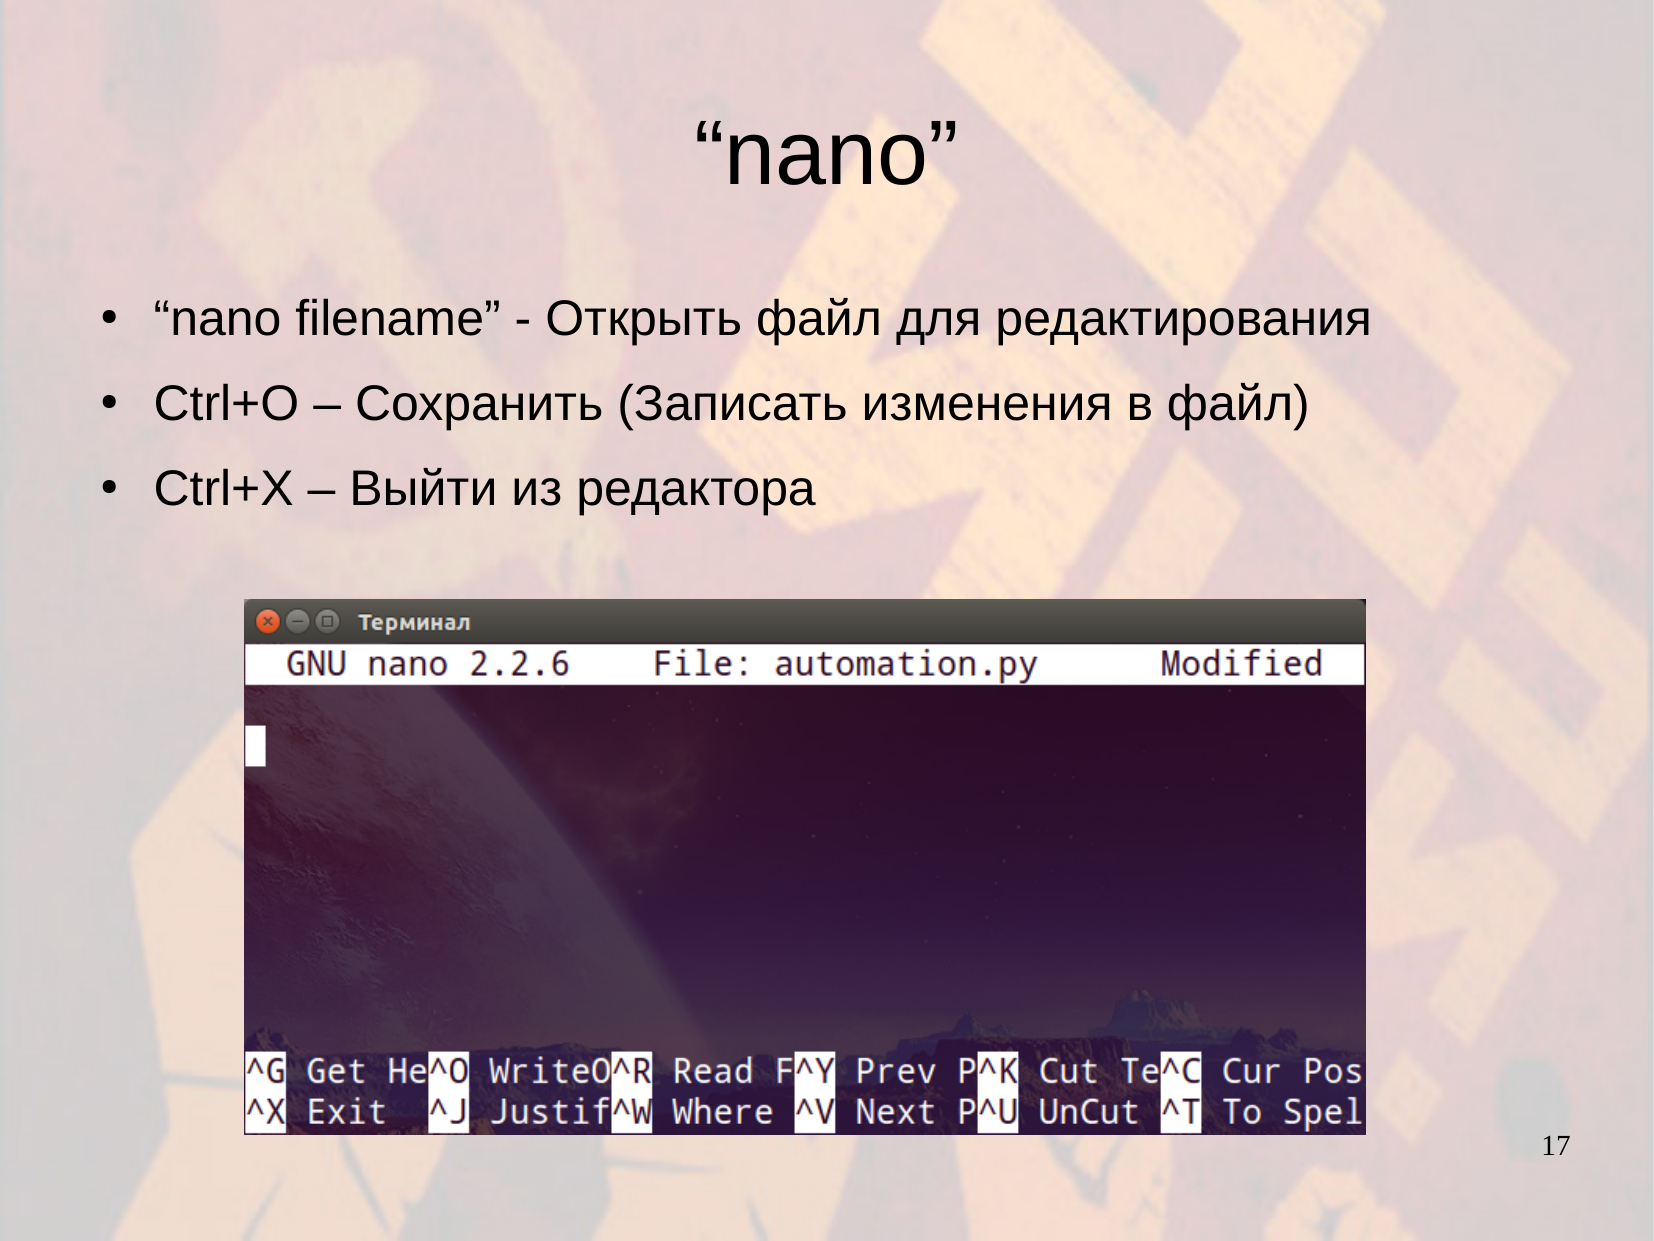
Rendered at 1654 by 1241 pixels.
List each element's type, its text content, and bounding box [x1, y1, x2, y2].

list “nano filename” - Oткрыть файл для редактирования Ctrl+O – Сохранить (Записать изменения в файл) Ctrl+X – Выйти из редактора [82, 290, 1571, 1010]
title “nano” [82, 49, 1571, 257]
picture [0, 0, 1654, 1241]
